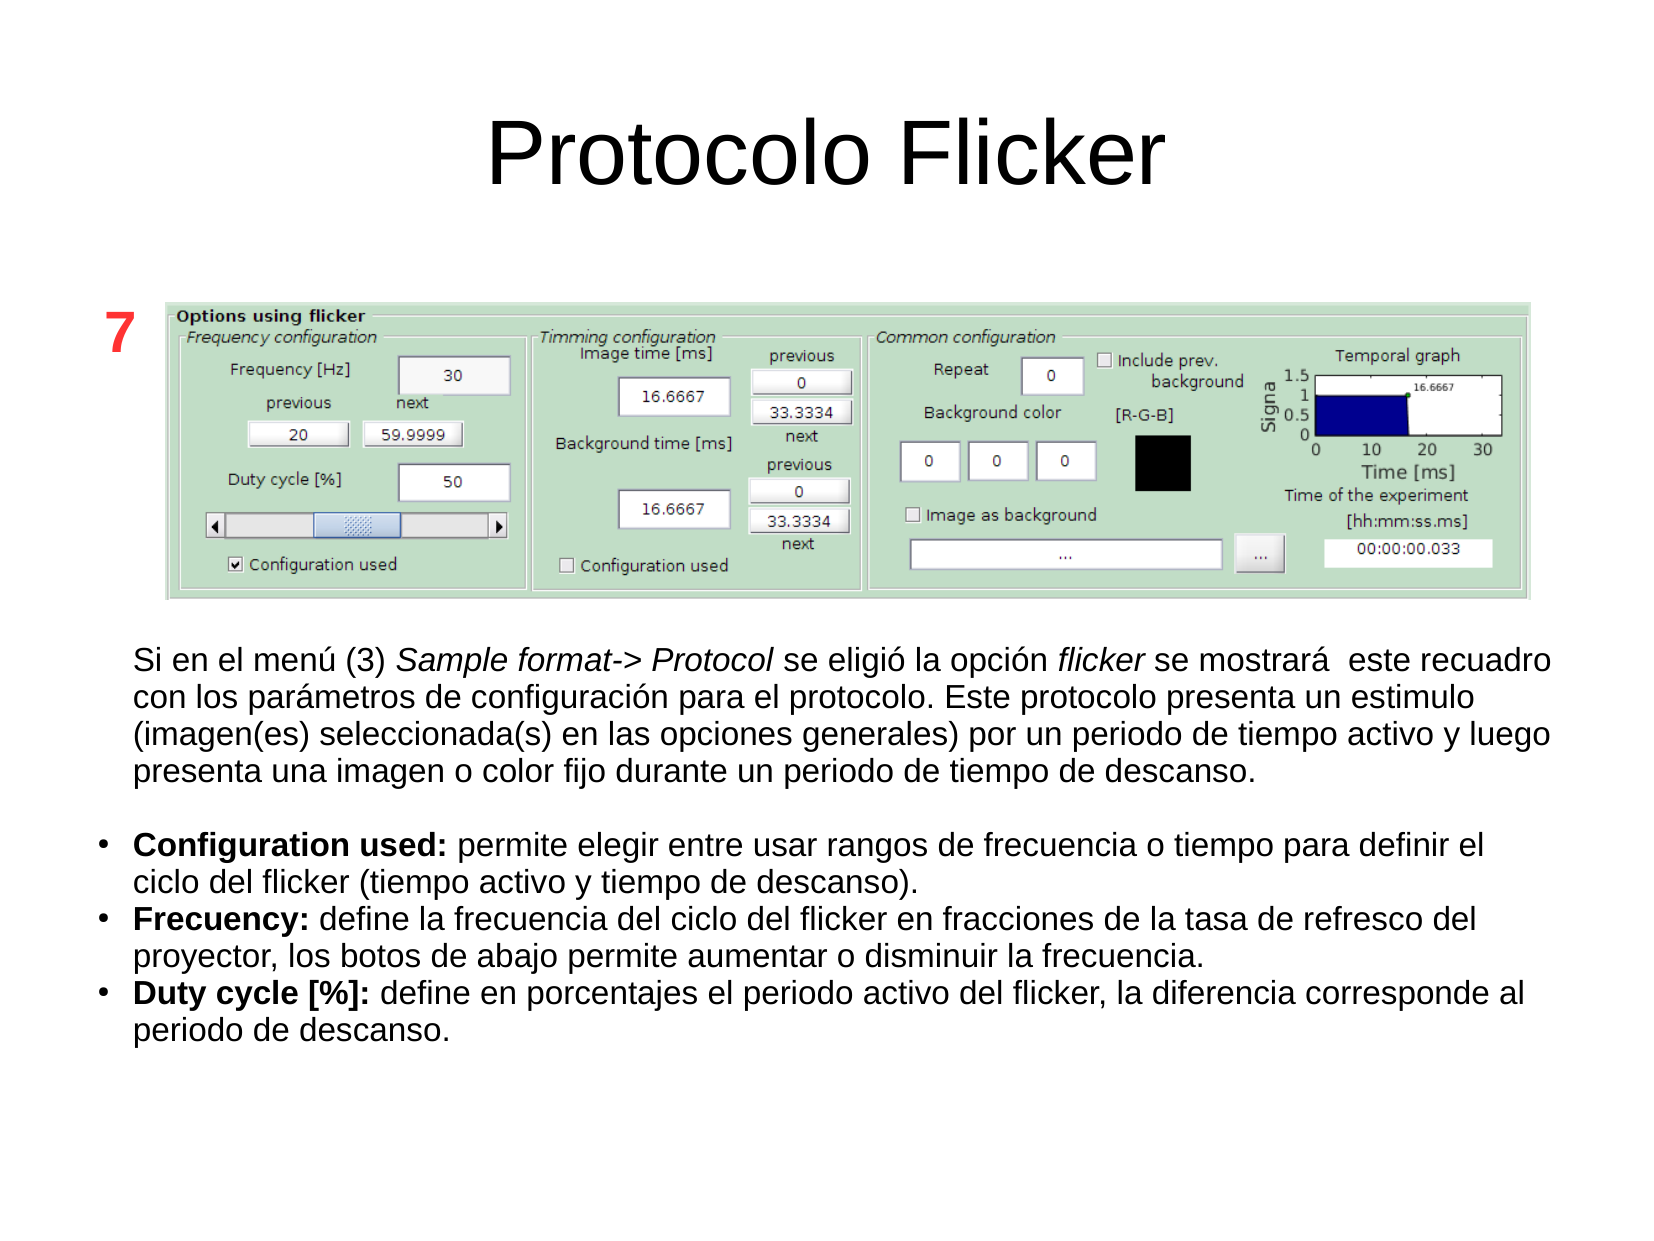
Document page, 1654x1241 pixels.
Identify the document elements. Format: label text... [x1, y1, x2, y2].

title Protocolo Flicker [82, 49, 1571, 257]
text_box Si en el menú (3) Sample format-> Protocol se eligió la opción flicker se mostrará este recuadro con los parámetros de configuración para el protocolo. Este protocolo presenta un estimulo (imagen(es) seleccionada(s) en las opciones generales) por un periodo de tiempo activo y luego presenta una imagen o color fijo durante un periodo de tiempo de descanso. Configuration used: permite elegir entre usar rangos de frecuencia o tiempo para definir el ciclo del flicker (tiempo activo y tiempo de descanso). Frecuency: define la frecuencia del ciclo del flicker en fracciones de la tasa de refresco del proyector, los botos de abajo permite aumentar o disminuir la frecuencia. Duty cycle [%]: define en porcentajes el periodo activo del flicker, la diferencia corresponde al periodo de descanso. [82, 634, 1571, 1062]
picture [165, 302, 1531, 601]
text_box 7 [90, 292, 151, 373]
